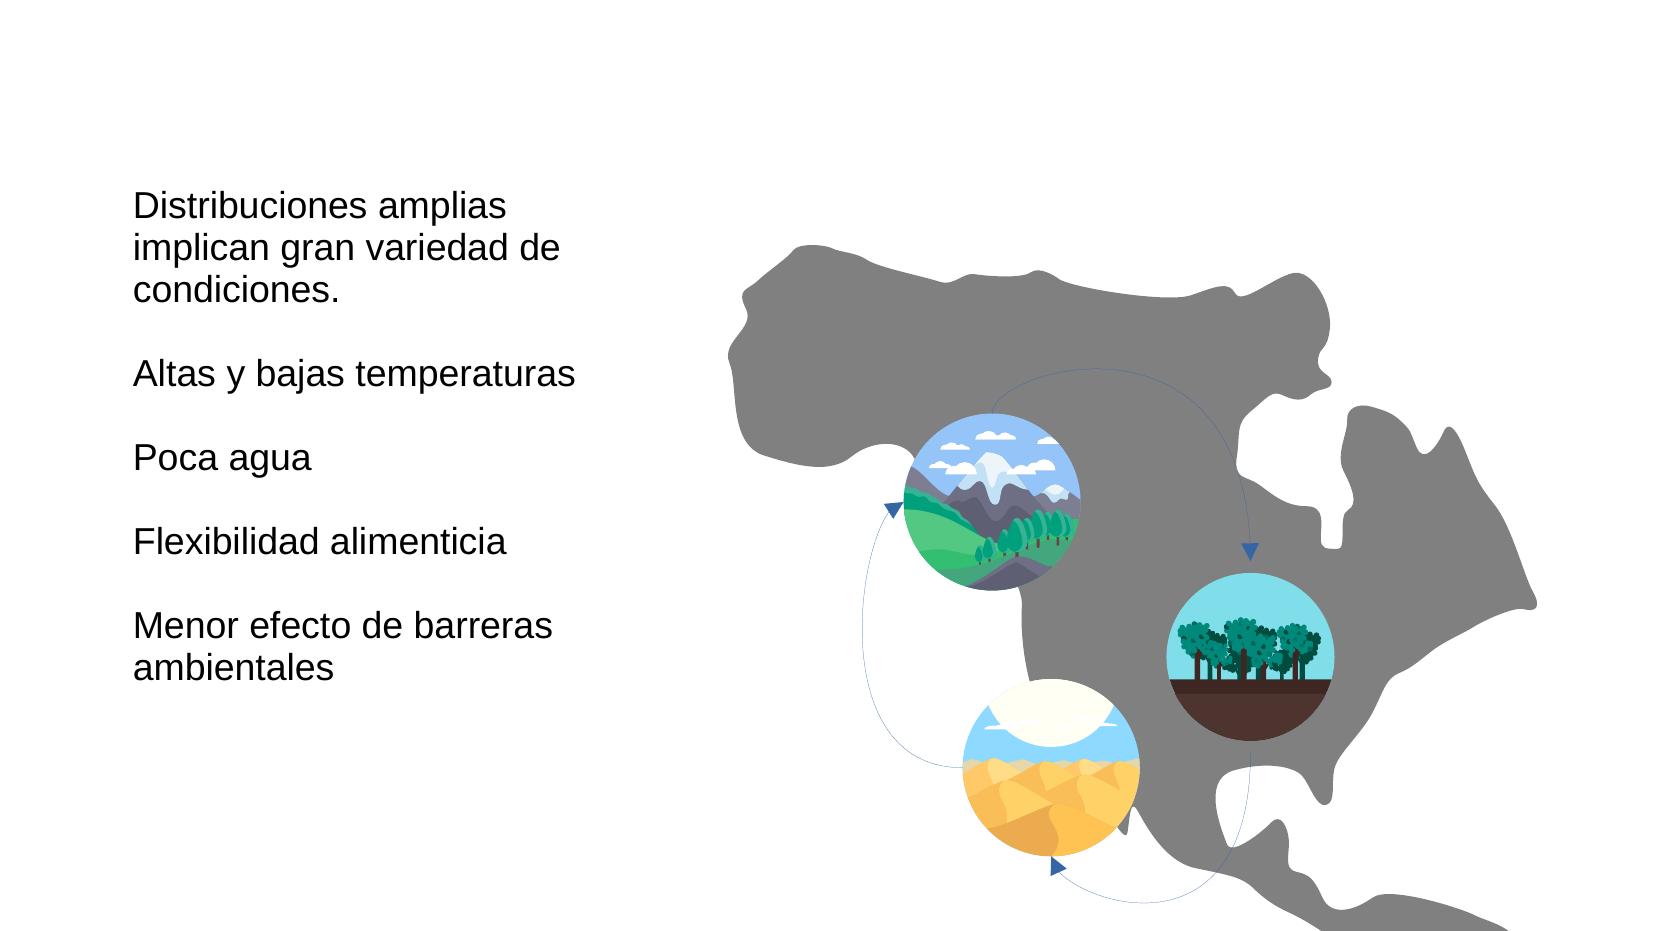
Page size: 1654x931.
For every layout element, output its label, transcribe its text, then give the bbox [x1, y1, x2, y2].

text_box Distribuciones amplias implican gran variedad de condiciones. Altas y bajas temperaturas Poca agua Flexibilidad alimenticia Menor efecto de barreras ambientales [118, 177, 650, 696]
picture [726, 243, 1654, 931]
